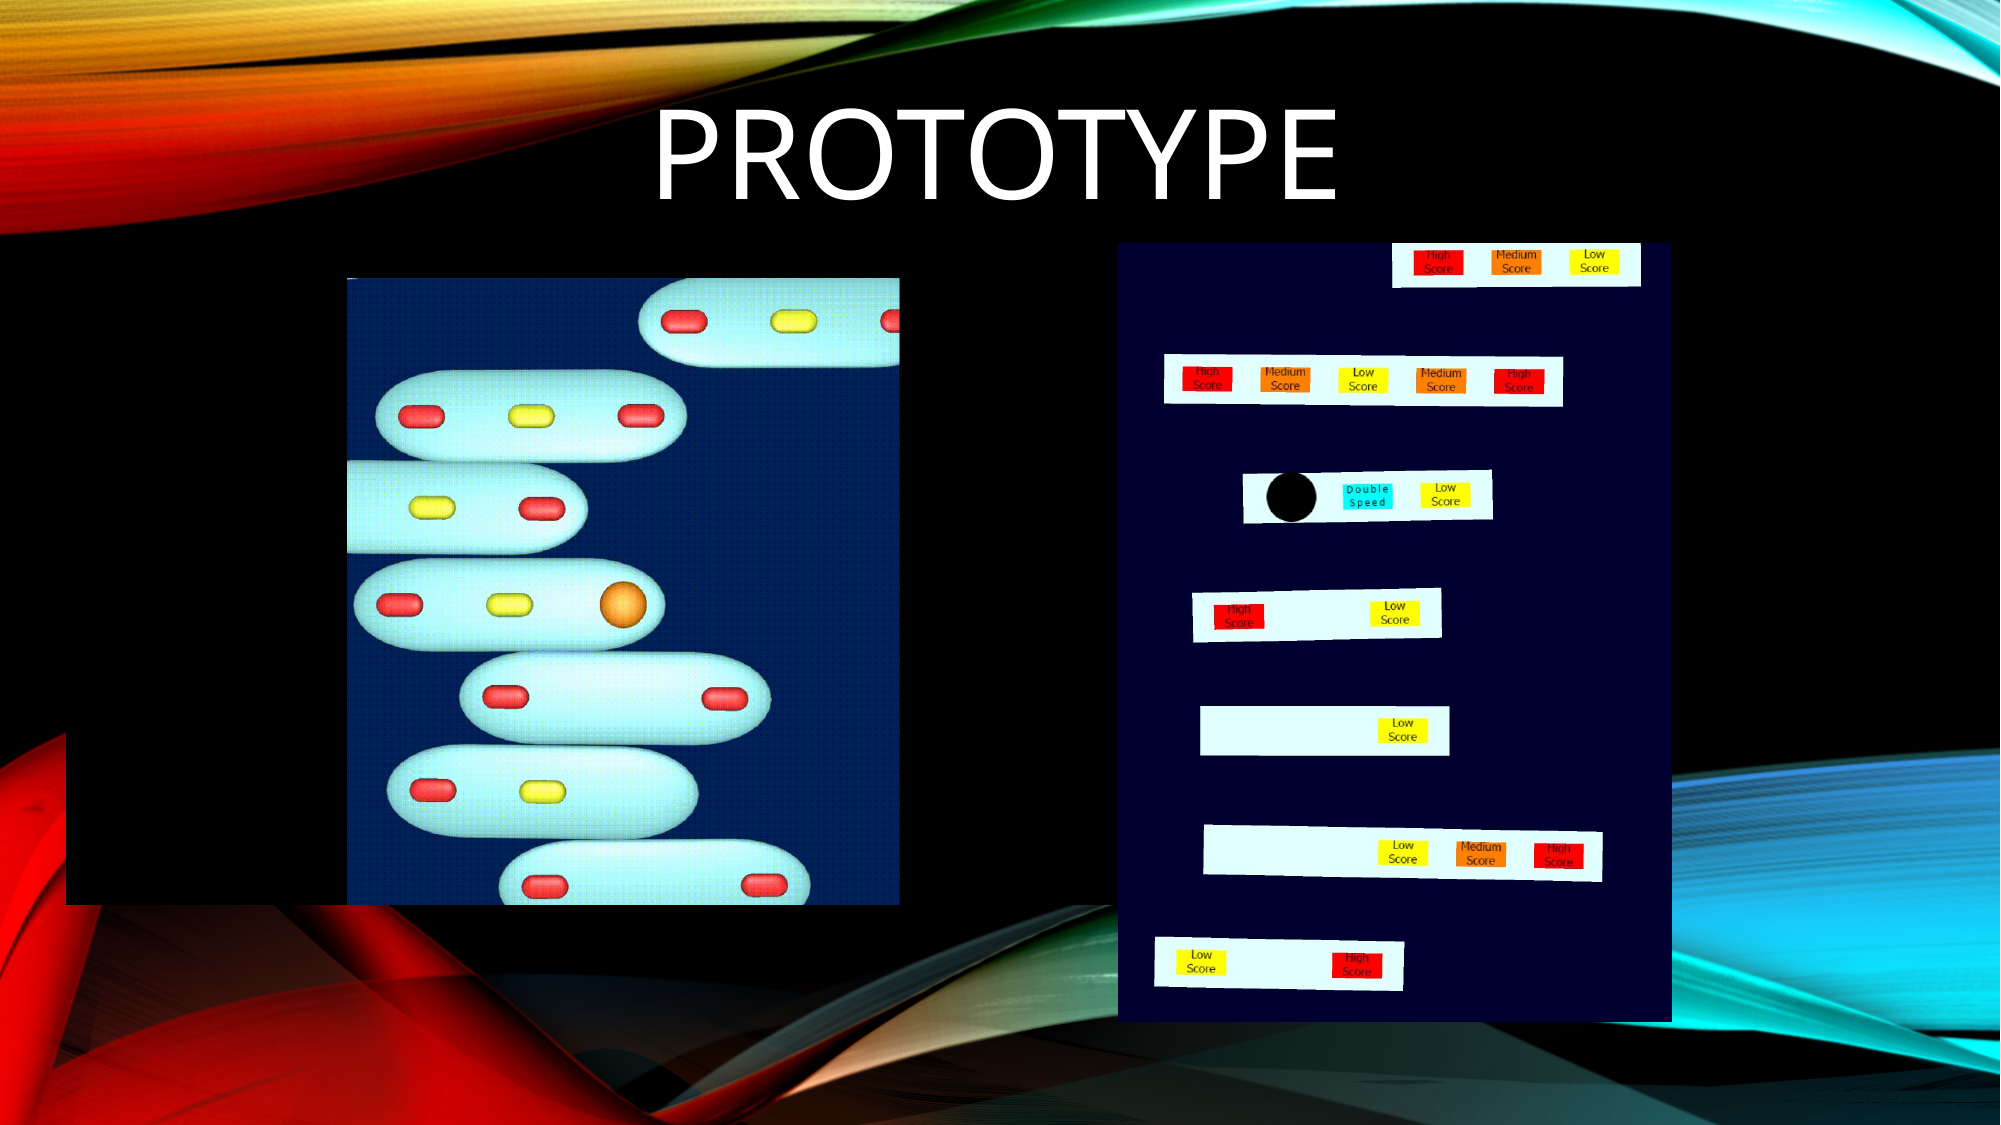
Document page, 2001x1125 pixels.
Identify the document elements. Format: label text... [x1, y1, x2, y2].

title Prototype [634, 83, 1366, 227]
picture [66, 243, 1672, 1023]
